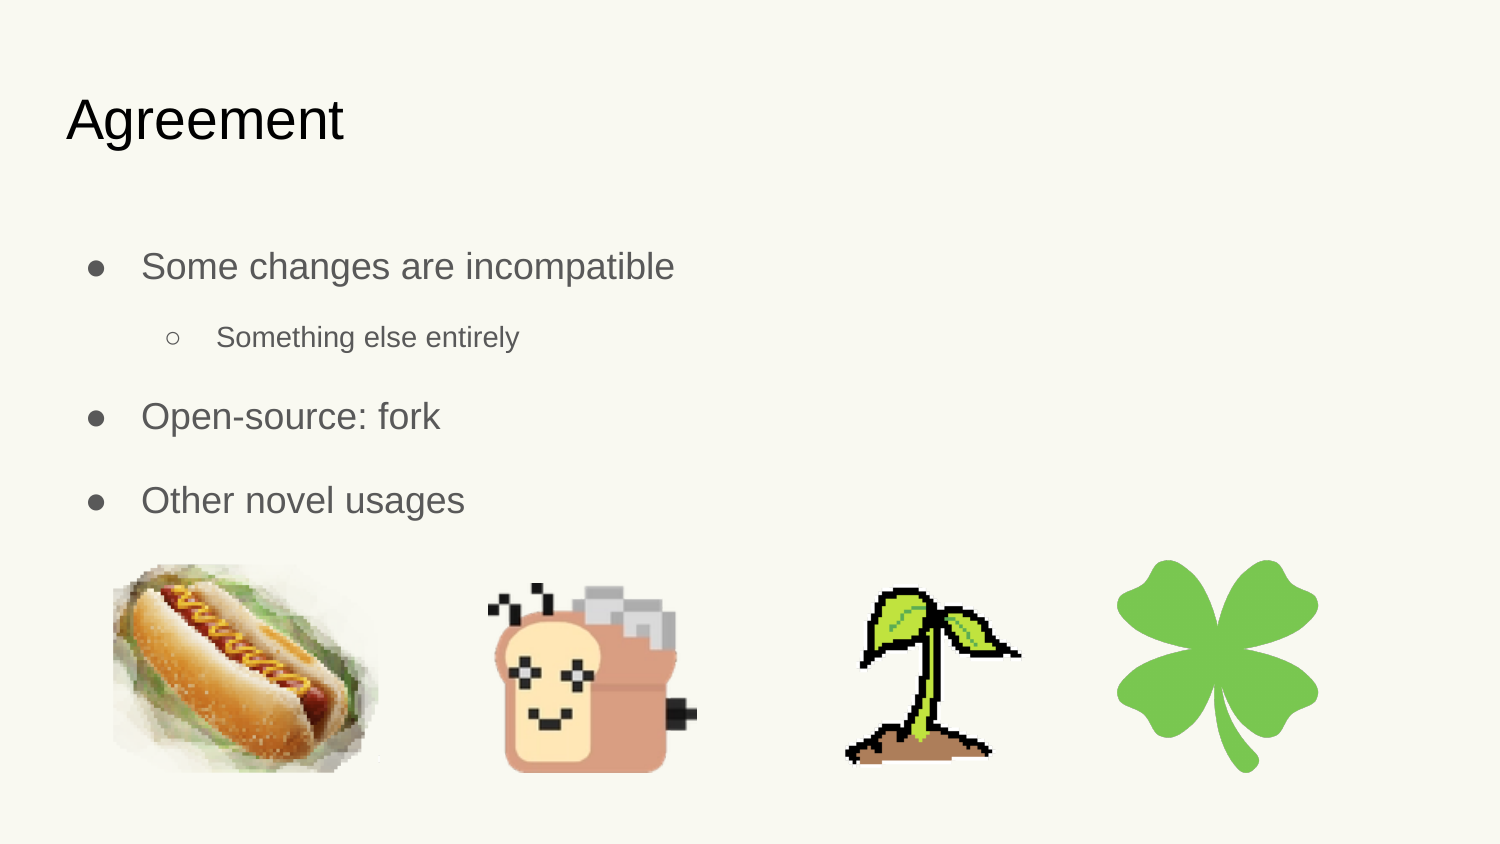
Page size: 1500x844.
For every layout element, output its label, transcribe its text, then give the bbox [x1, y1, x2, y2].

picture [845, 529, 1034, 780]
picture [488, 583, 697, 773]
picture [1111, 560, 1324, 773]
picture [104, 551, 380, 783]
list Some changes are incompatible Something else entirely Open-source: fork Other novel usages [51, 189, 1449, 750]
title Agreement [51, 72, 1449, 167]
